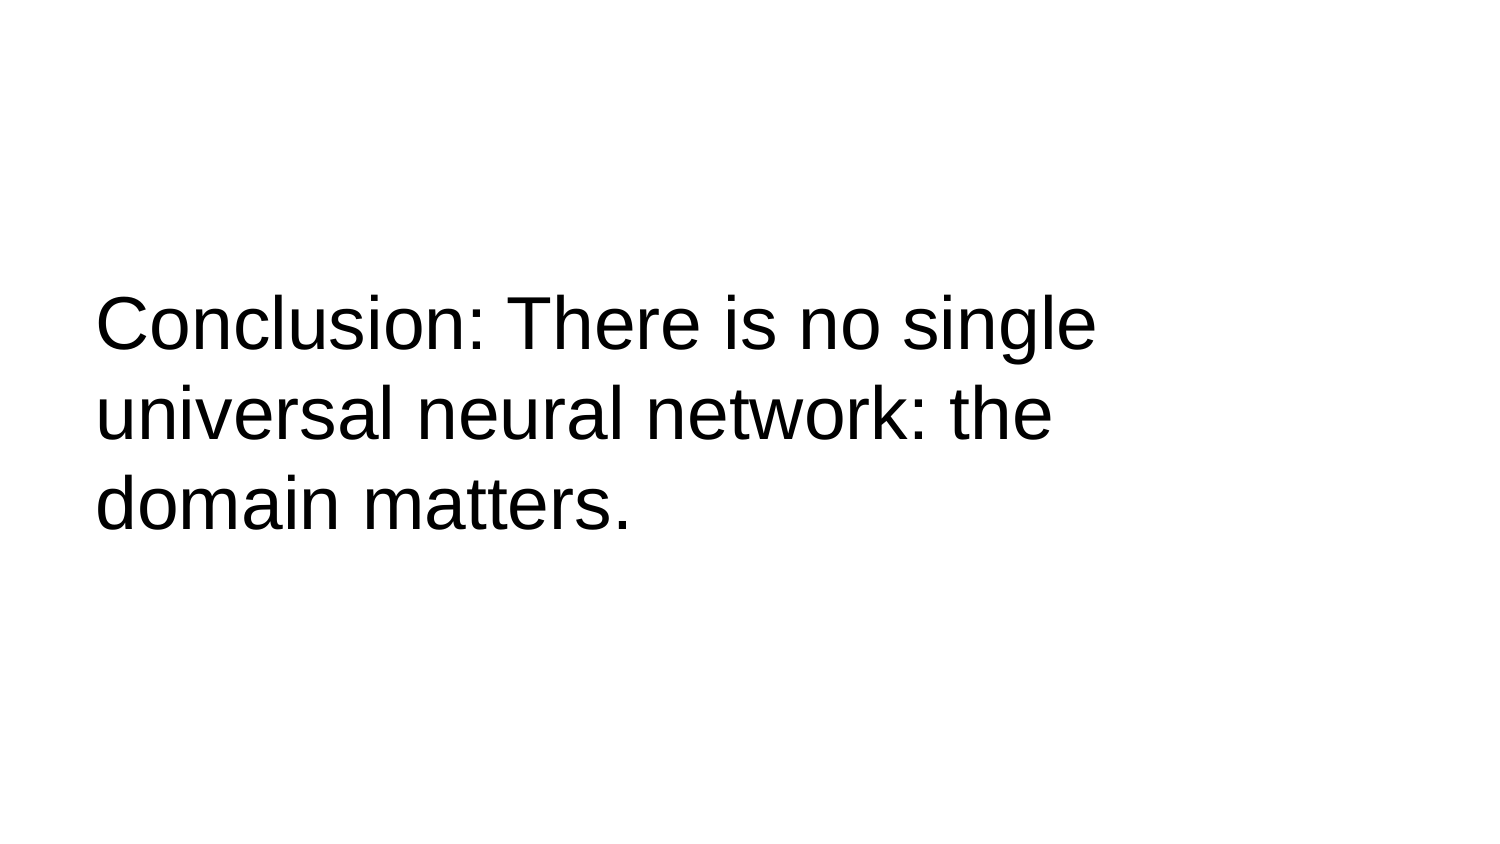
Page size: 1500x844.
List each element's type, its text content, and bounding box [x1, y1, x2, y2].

title Conclusion: There is no single universal neural network: the domain matters. [80, 73, 1125, 745]
